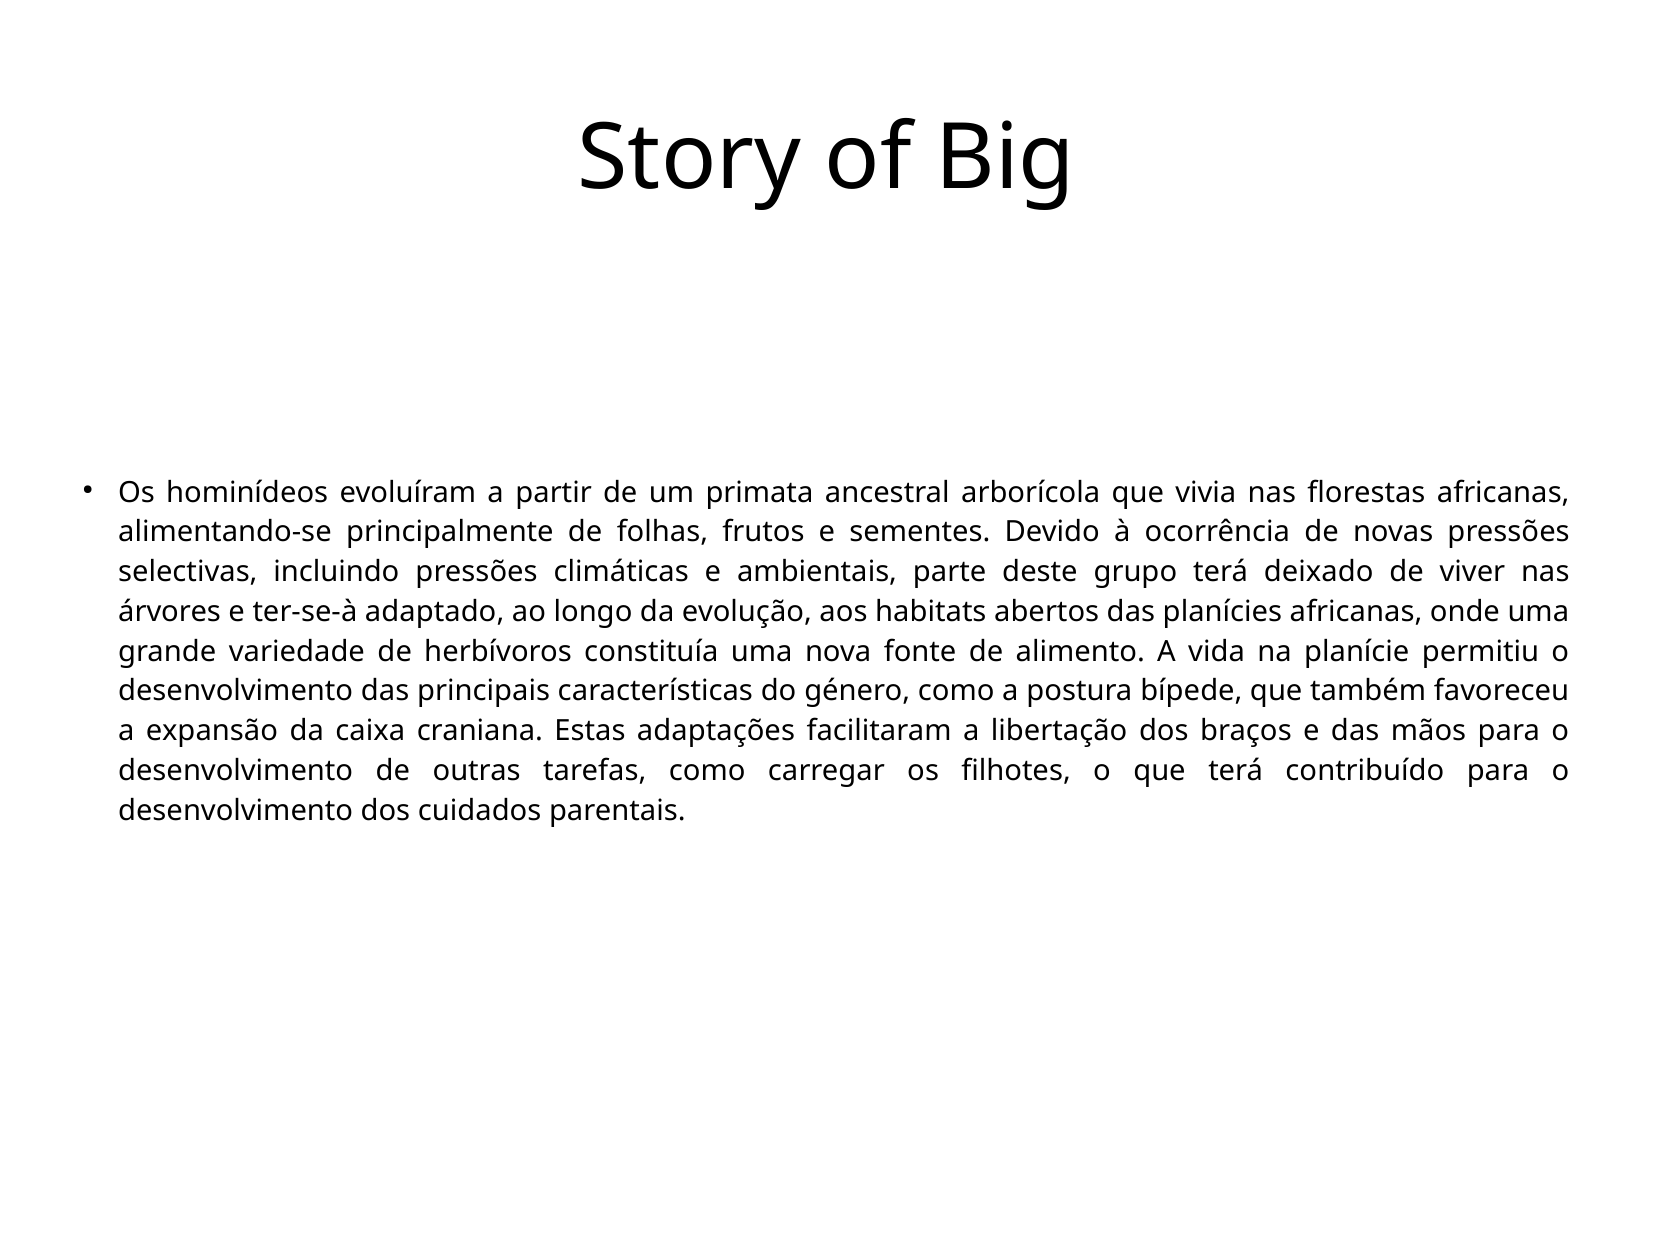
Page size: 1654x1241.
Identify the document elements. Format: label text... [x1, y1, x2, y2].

title Story of Big [82, 49, 1571, 257]
subtitle Os hominídeos evoluíram a partir de um primata ancestral arborícola que vivia nas florestas africanas, alimentando-se principalmente de folhas, frutos e sementes. Devido à ocorrência de novas pressões selectivas, incluindo pressões climáticas e ambientais, parte deste grupo terá deixado de viver nas árvores e ter-se-à adaptado, ao longo da evolução, aos habitats abertos das planícies africanas, onde uma grande variedade de herbívoros constituía uma nova fonte de alimento. A vida na planície permitiu o desenvolvimento das principais características do género, como a postura bípede, que também favoreceu a expansão da caixa craniana. Estas adaptações facilitaram a libertação dos braços e das mãos para o desenvolvimento de outras tarefas, como carregar os filhotes, o que terá contribuído para o desenvolvimento dos cuidados parentais. [82, 290, 1571, 1010]
